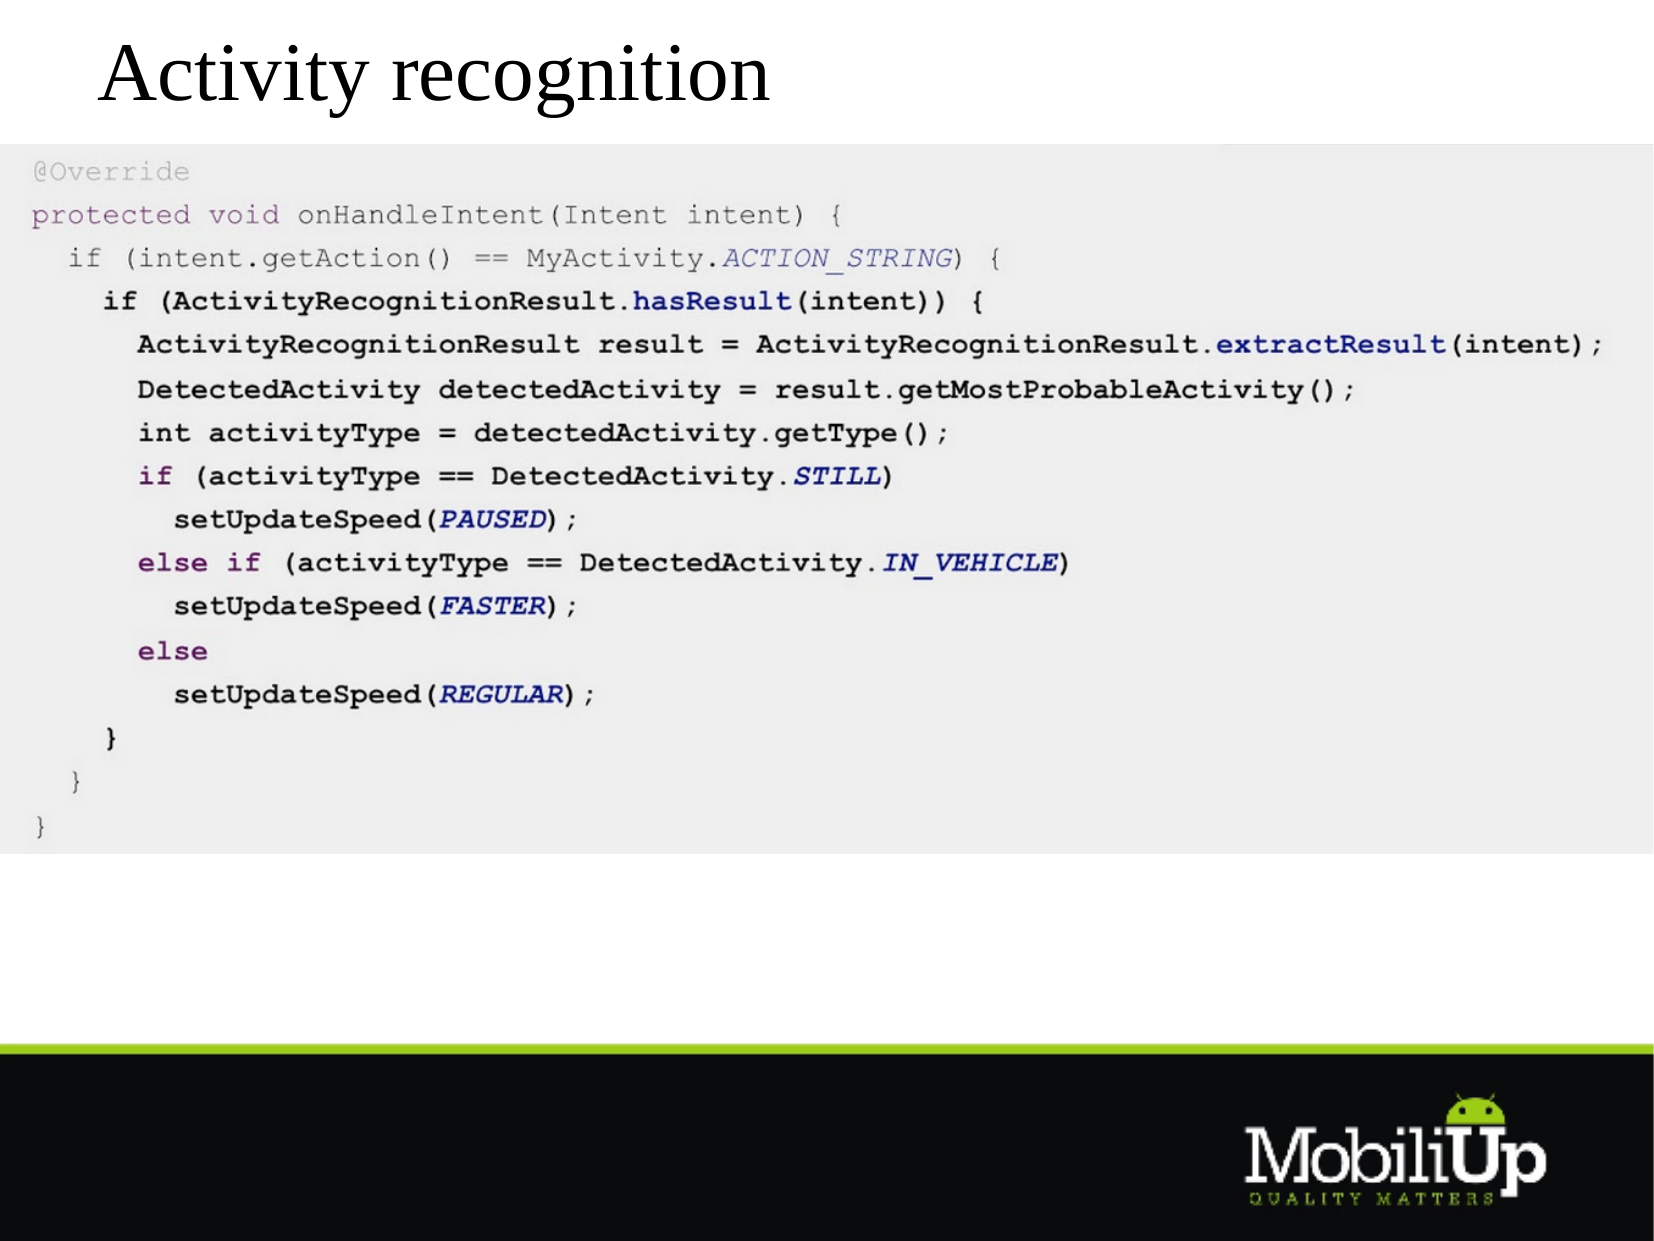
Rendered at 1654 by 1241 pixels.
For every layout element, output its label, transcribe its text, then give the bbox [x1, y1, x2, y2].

picture [0, 0, 1654, 1241]
title Activity recognition [82, 9, 1571, 125]
